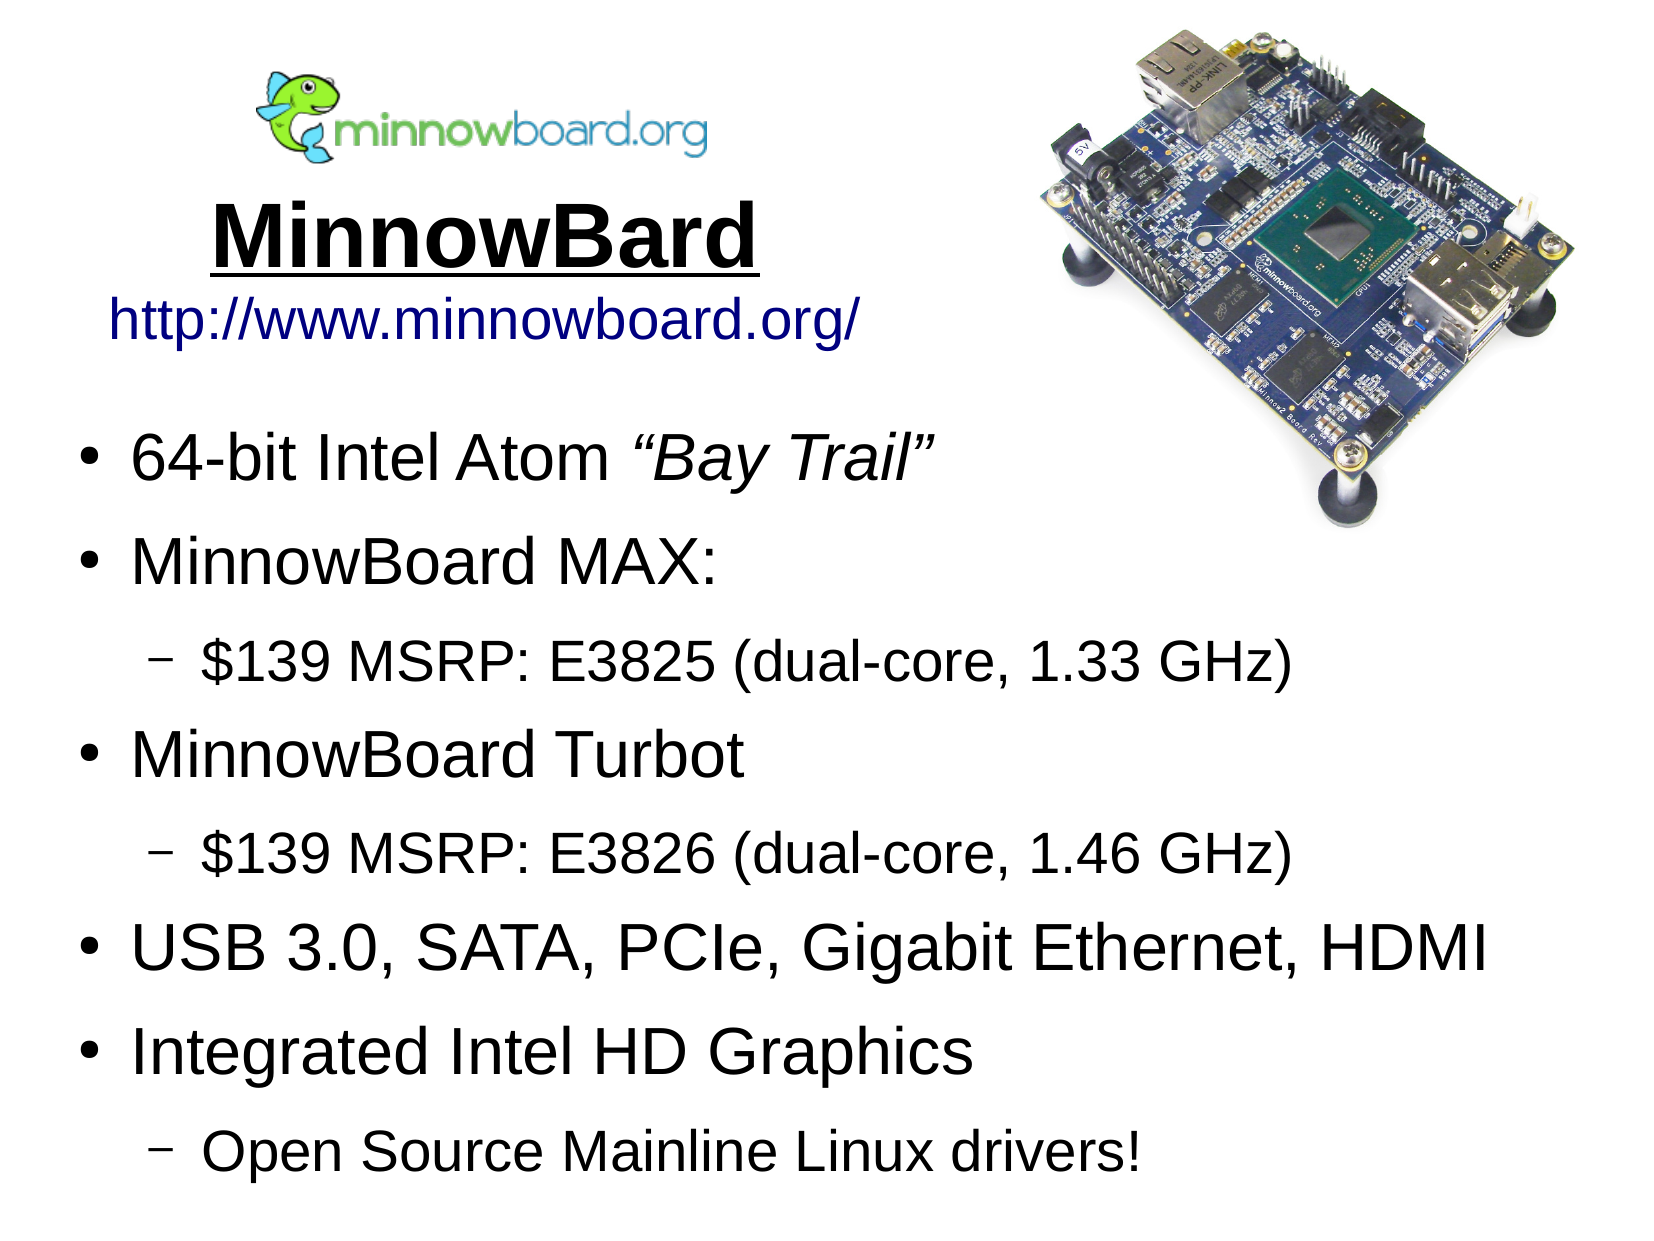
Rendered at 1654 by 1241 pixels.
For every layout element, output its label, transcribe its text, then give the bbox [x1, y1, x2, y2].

picture [940, 0, 1616, 419]
list 64-bit Intel Atom “Bay Trail” MinnowBoard MAX: $139 MSRP: E3825 (dual-core, 1.33 GHz) MinnowBoard Turbot $139 MSRP: E3826 (dual-core, 1.46 GHz) USB 3.0, SATA, PCIe, Gigabit Ethernet, HDMI Integrated Intel HD Graphics Open Source Mainline Linux drivers! [60, 419, 1654, 1241]
title MinnowBard http://www.minnowboard.org/ [0, 0, 1230, 353]
picture [256, 61, 707, 168]
